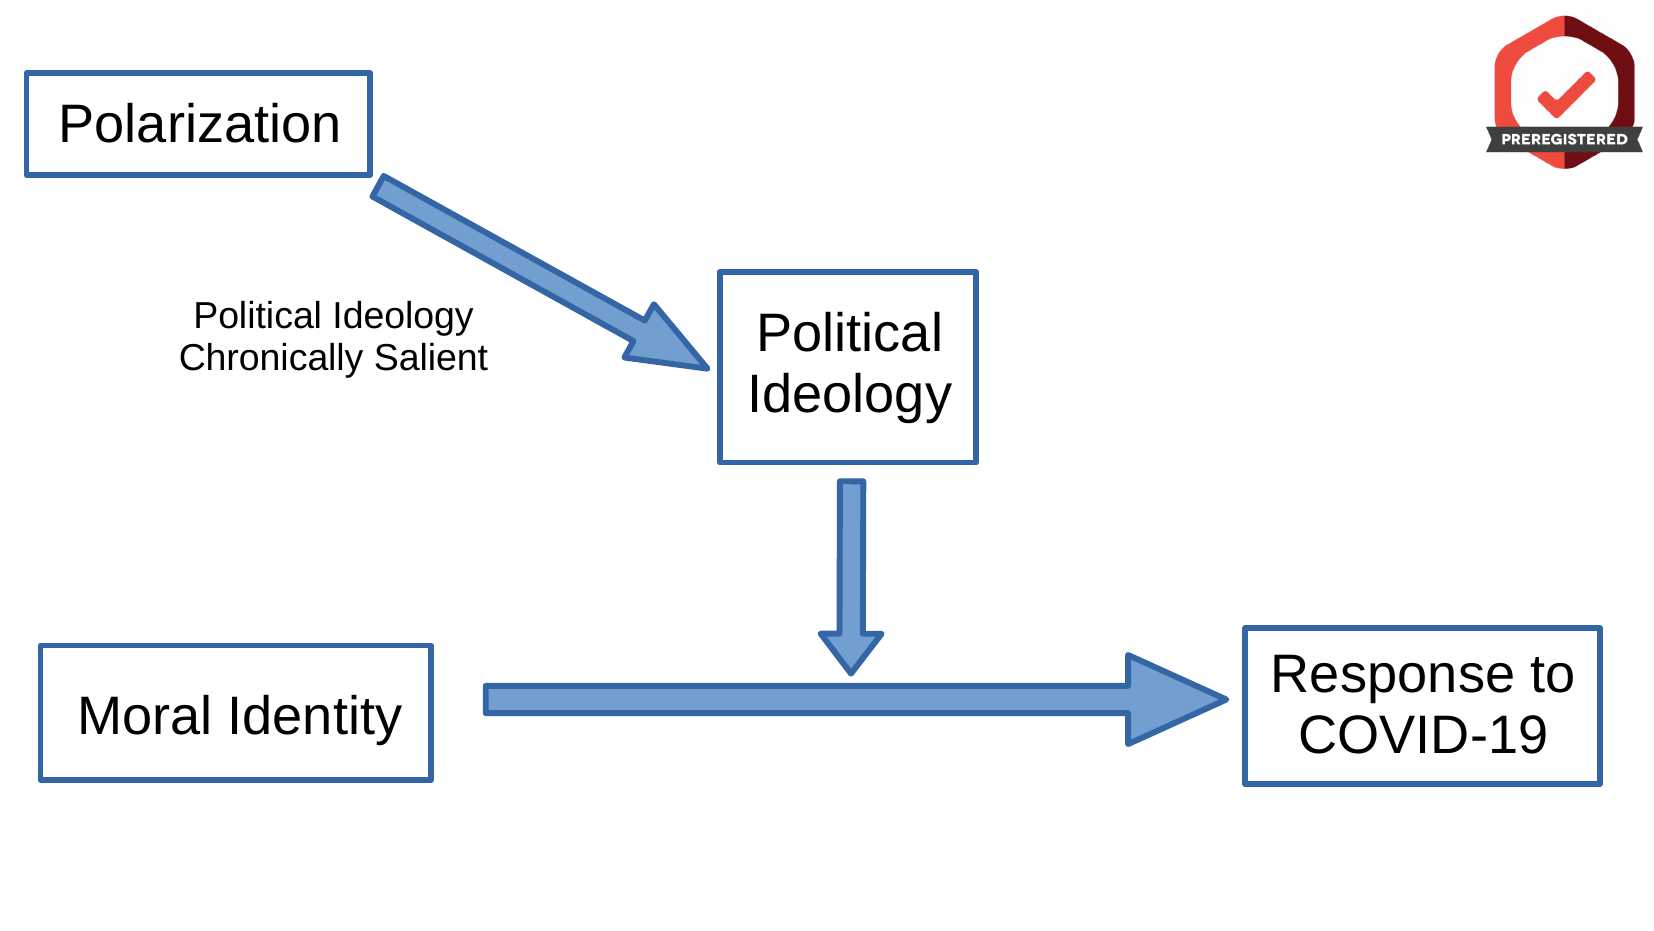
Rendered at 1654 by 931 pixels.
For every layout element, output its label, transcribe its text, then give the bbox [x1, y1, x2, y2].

text_box [40, 645, 432, 780]
text_box Moral Identity [62, 678, 418, 754]
text_box Polarization [43, 85, 358, 162]
picture [1485, 13, 1643, 169]
text_box [26, 73, 371, 175]
text_box [719, 271, 977, 463]
text_box [1245, 628, 1600, 785]
text_box Political Ideology Chronically Salient [164, 287, 504, 387]
text_box [372, 175, 708, 369]
text_box Political Ideology [732, 295, 968, 432]
text_box [485, 654, 1227, 745]
text_box [820, 481, 882, 674]
text_box Response to COVID-19 [1256, 636, 1592, 773]
